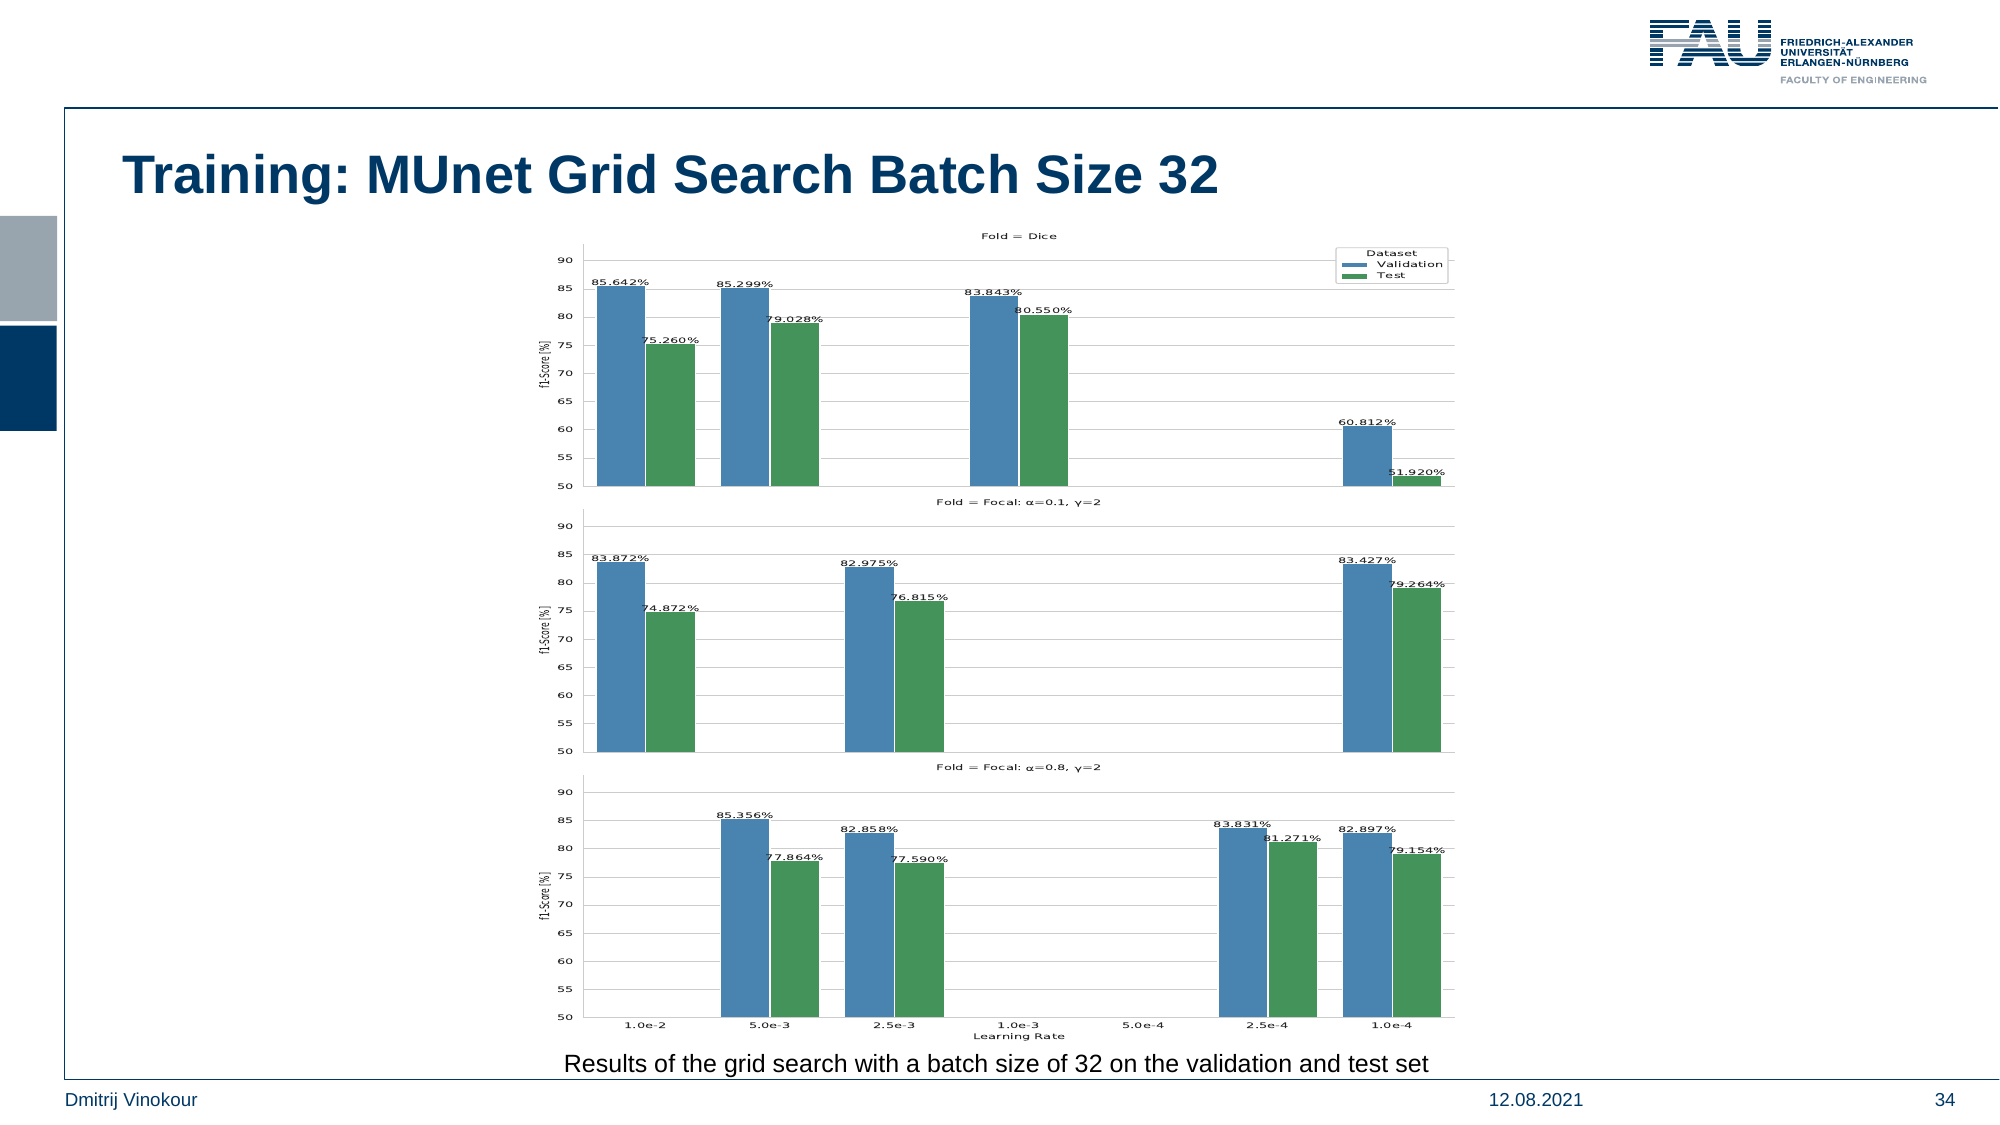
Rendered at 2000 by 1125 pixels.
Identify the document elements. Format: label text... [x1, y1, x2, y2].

picture [525, 224, 1469, 1050]
text_box Training: MUnet Grid Search Batch Size 32 [122, 139, 1946, 365]
text_box 12.08.2021 [1489, 1087, 1725, 1119]
text_box <number> [1798, 1087, 1956, 1119]
text_box Dmitrij Vinokour [64, 1087, 1403, 1119]
text_box Results of the grid search with a batch size of 32 on the validation and test set [549, 1042, 1446, 1085]
